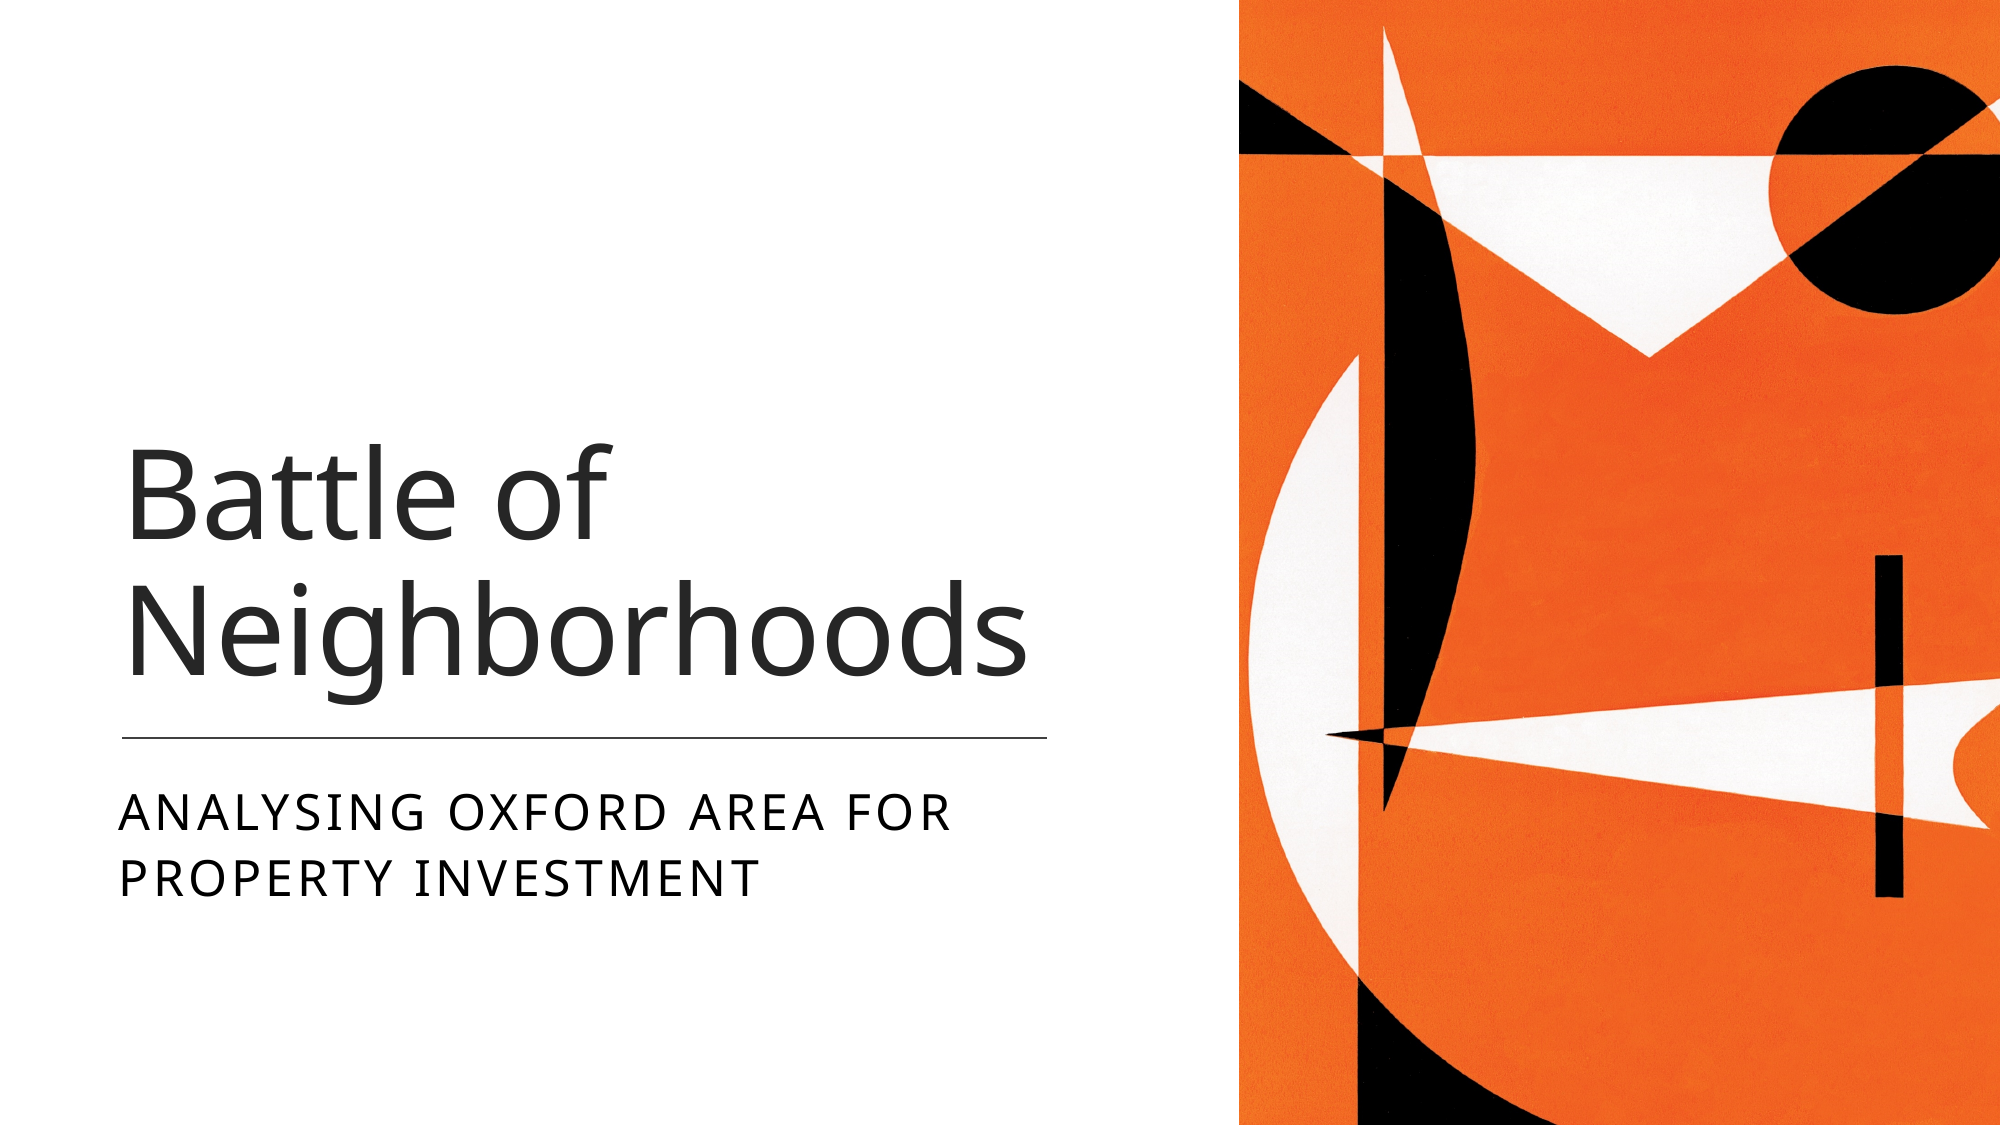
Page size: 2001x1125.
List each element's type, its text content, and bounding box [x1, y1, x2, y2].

picture [1239, 0, 2000, 1125]
title Battle of Neighborhoods [106, 104, 1133, 710]
subtitle Analysing Oxford Area for Property Investment [103, 766, 1133, 935]
text_box [0, 0, 1239, 1125]
